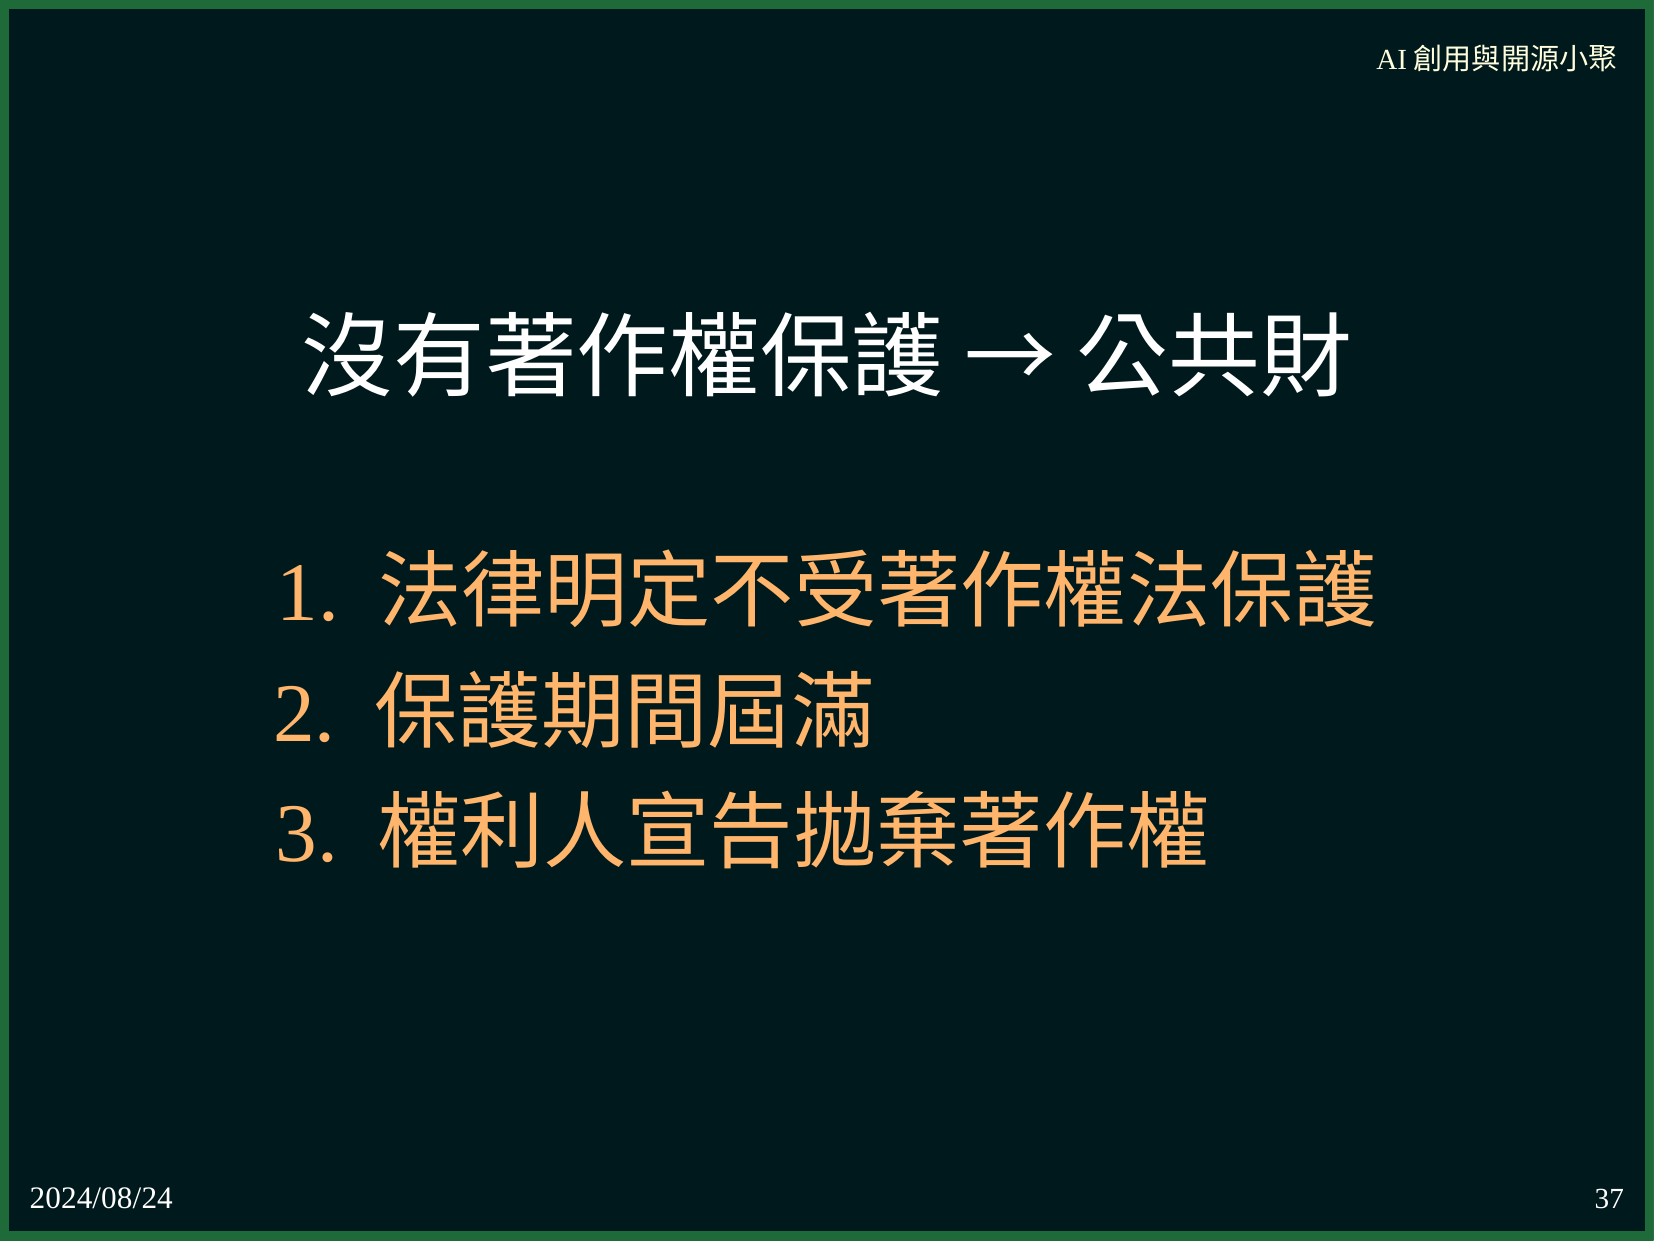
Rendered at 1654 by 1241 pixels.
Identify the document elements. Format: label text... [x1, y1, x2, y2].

title 沒有著作權保護 → 公共財 1. 法律明定不受著作權法保護 2. 保護期間屆滿 3. 權利人宣告拋棄著作權 [82, 242, 1571, 927]
